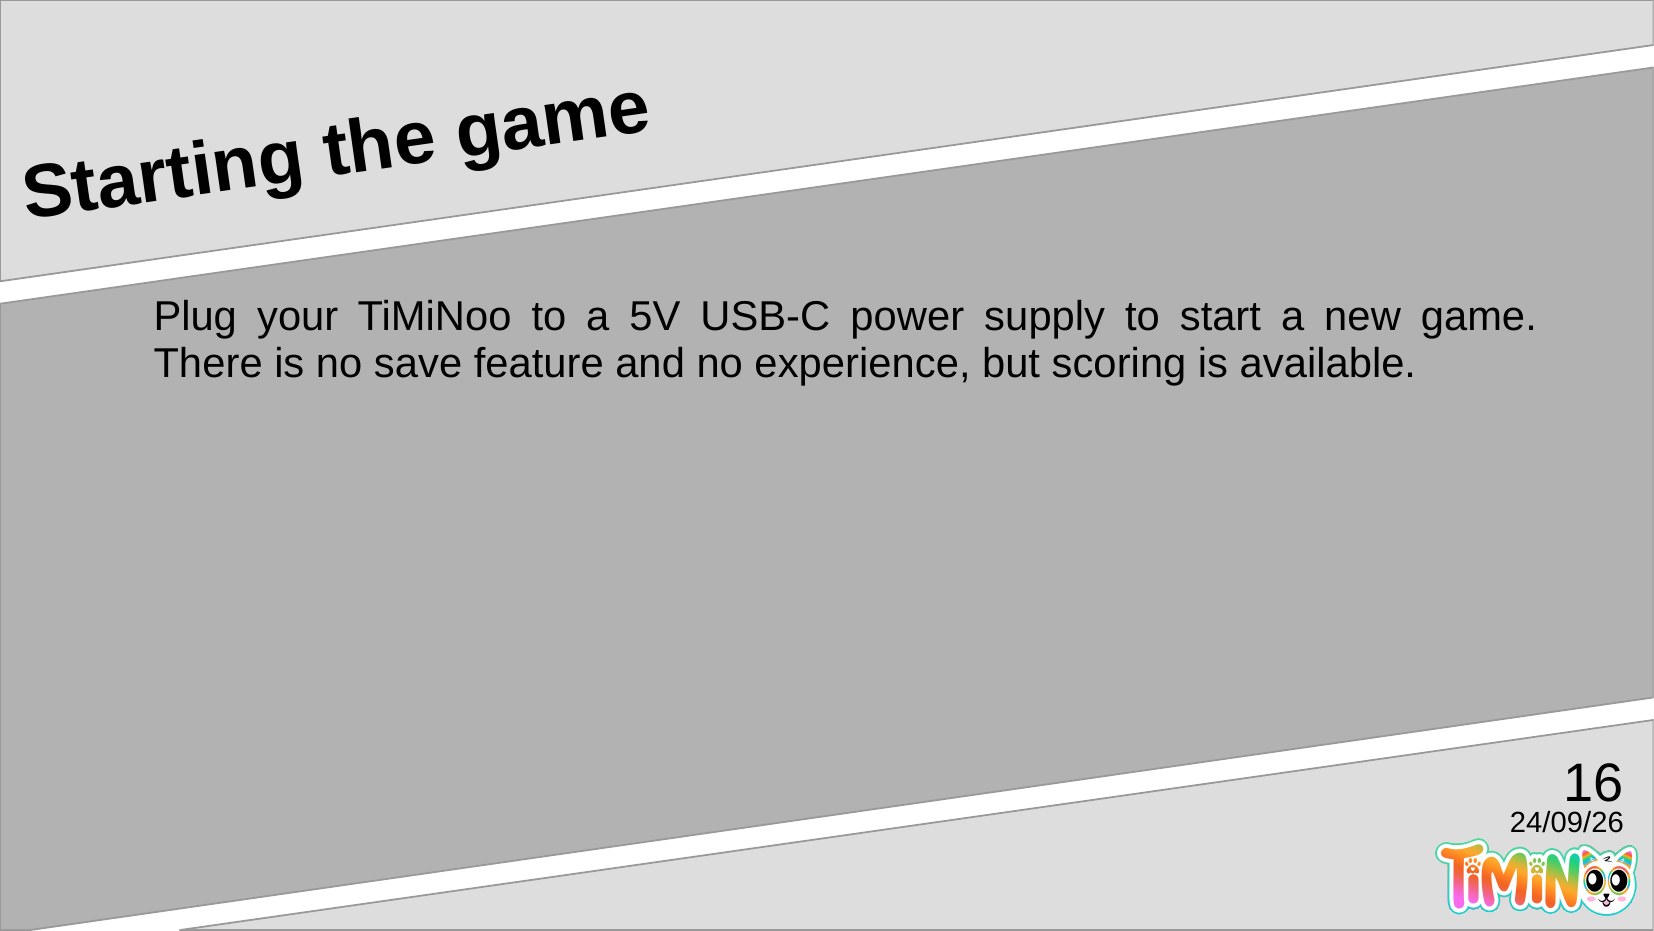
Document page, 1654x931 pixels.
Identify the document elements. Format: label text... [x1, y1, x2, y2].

title Starting the game [11, 0, 1496, 272]
list Plug your TiMiNoo to a 5V USB-C power supply to start a new game. There is no save feature and no experience, but scoring is available. [82, 292, 1538, 833]
picture [1435, 838, 1638, 916]
